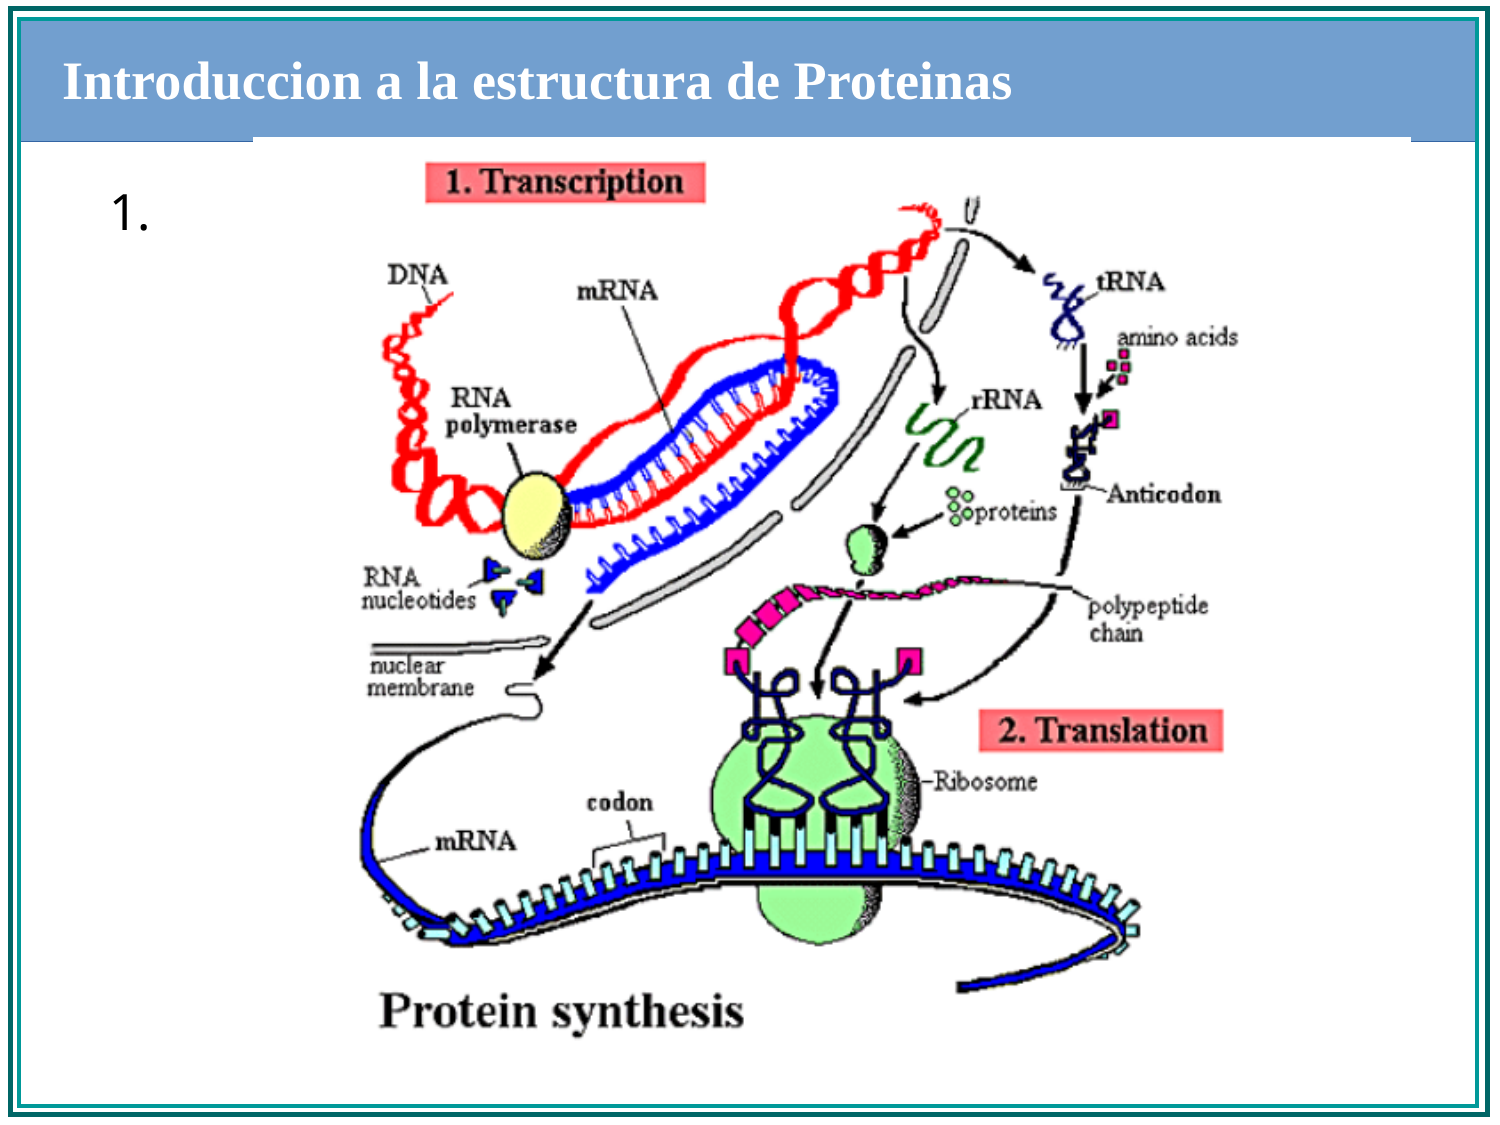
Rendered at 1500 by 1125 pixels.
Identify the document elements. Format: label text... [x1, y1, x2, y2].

text_box 1. [94, 173, 253, 249]
text_box [21, 21, 1475, 142]
text_box Introduccion a la estructura de Proteinas [47, 38, 1335, 142]
picture [253, 137, 1411, 1064]
